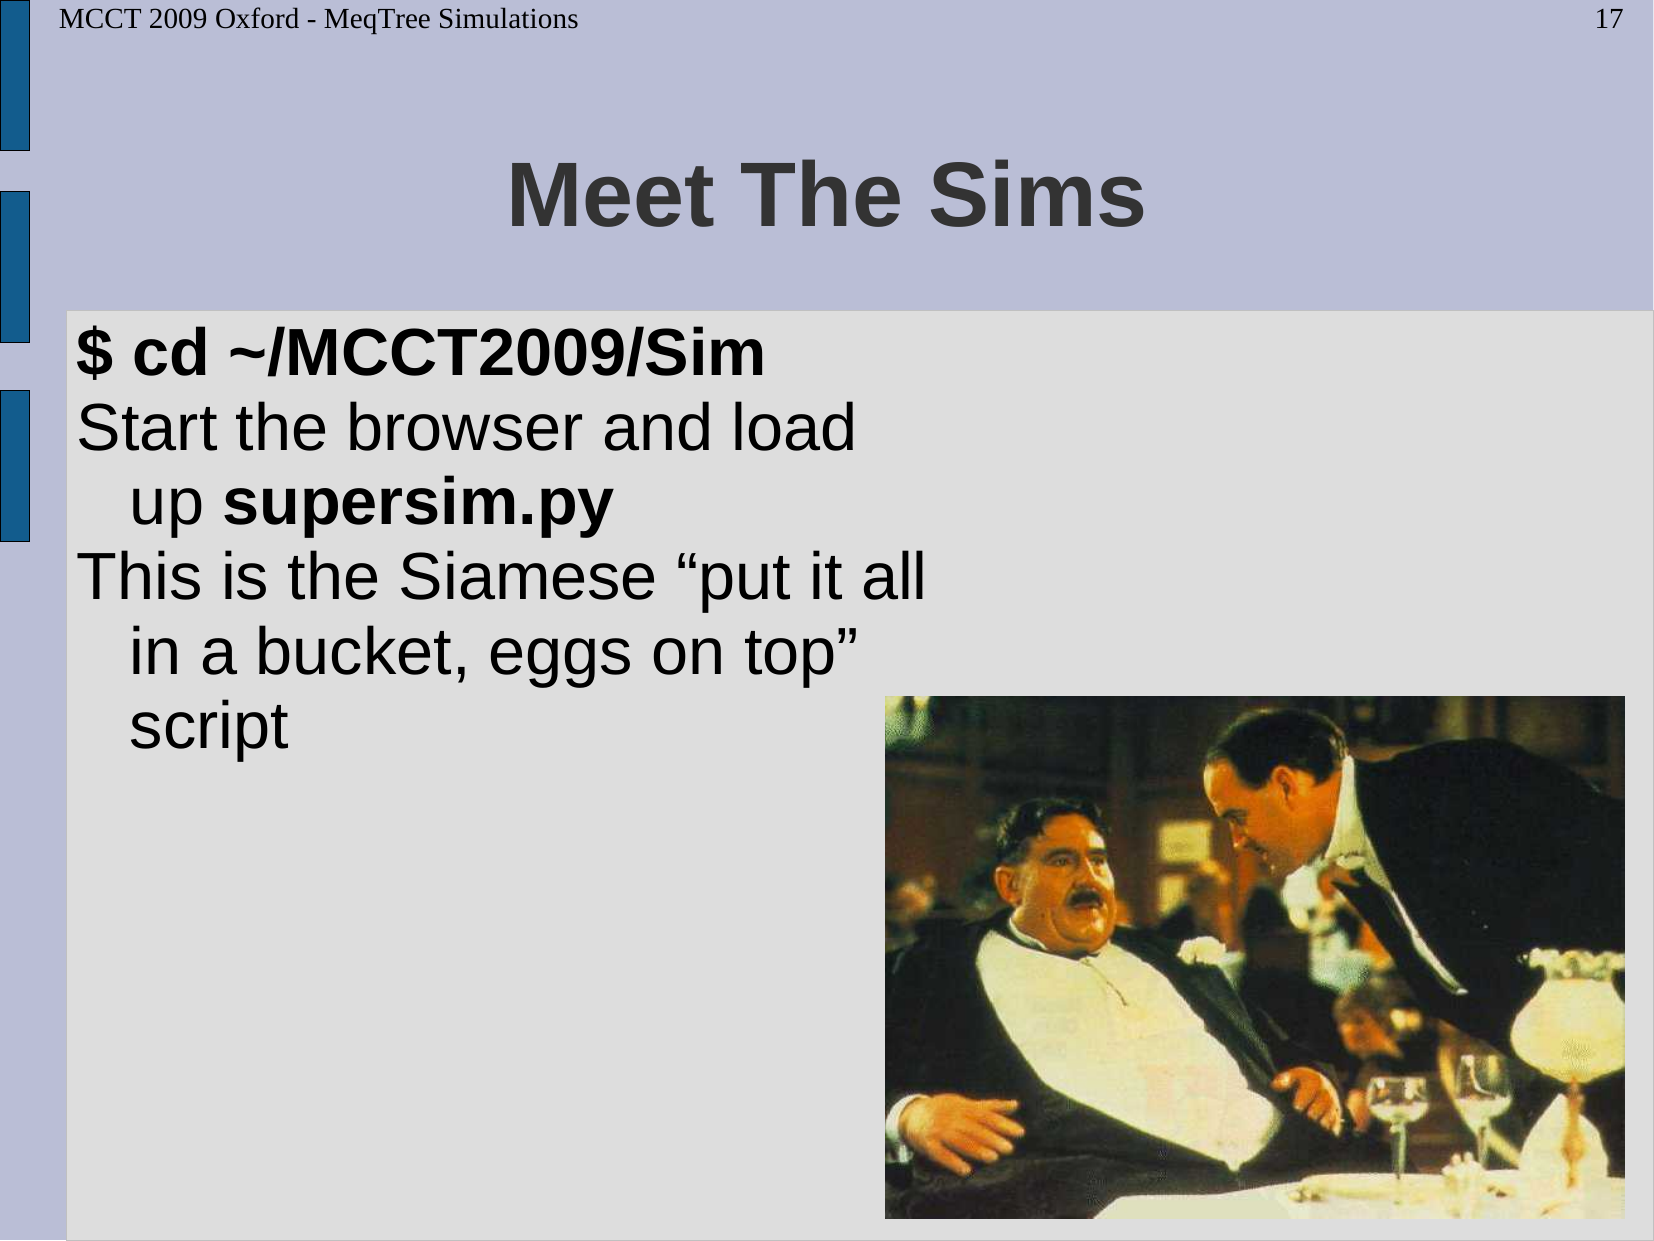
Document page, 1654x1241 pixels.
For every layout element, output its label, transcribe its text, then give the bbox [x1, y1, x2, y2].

title Meet The Sims [121, 98, 1534, 291]
picture [885, 696, 1625, 1219]
list $ cd ~/MCCT2009/Sim Start the browser and load up supersim.py This is the Siamese “put it all in a bucket, eggs on top” script [59, 314, 945, 1082]
